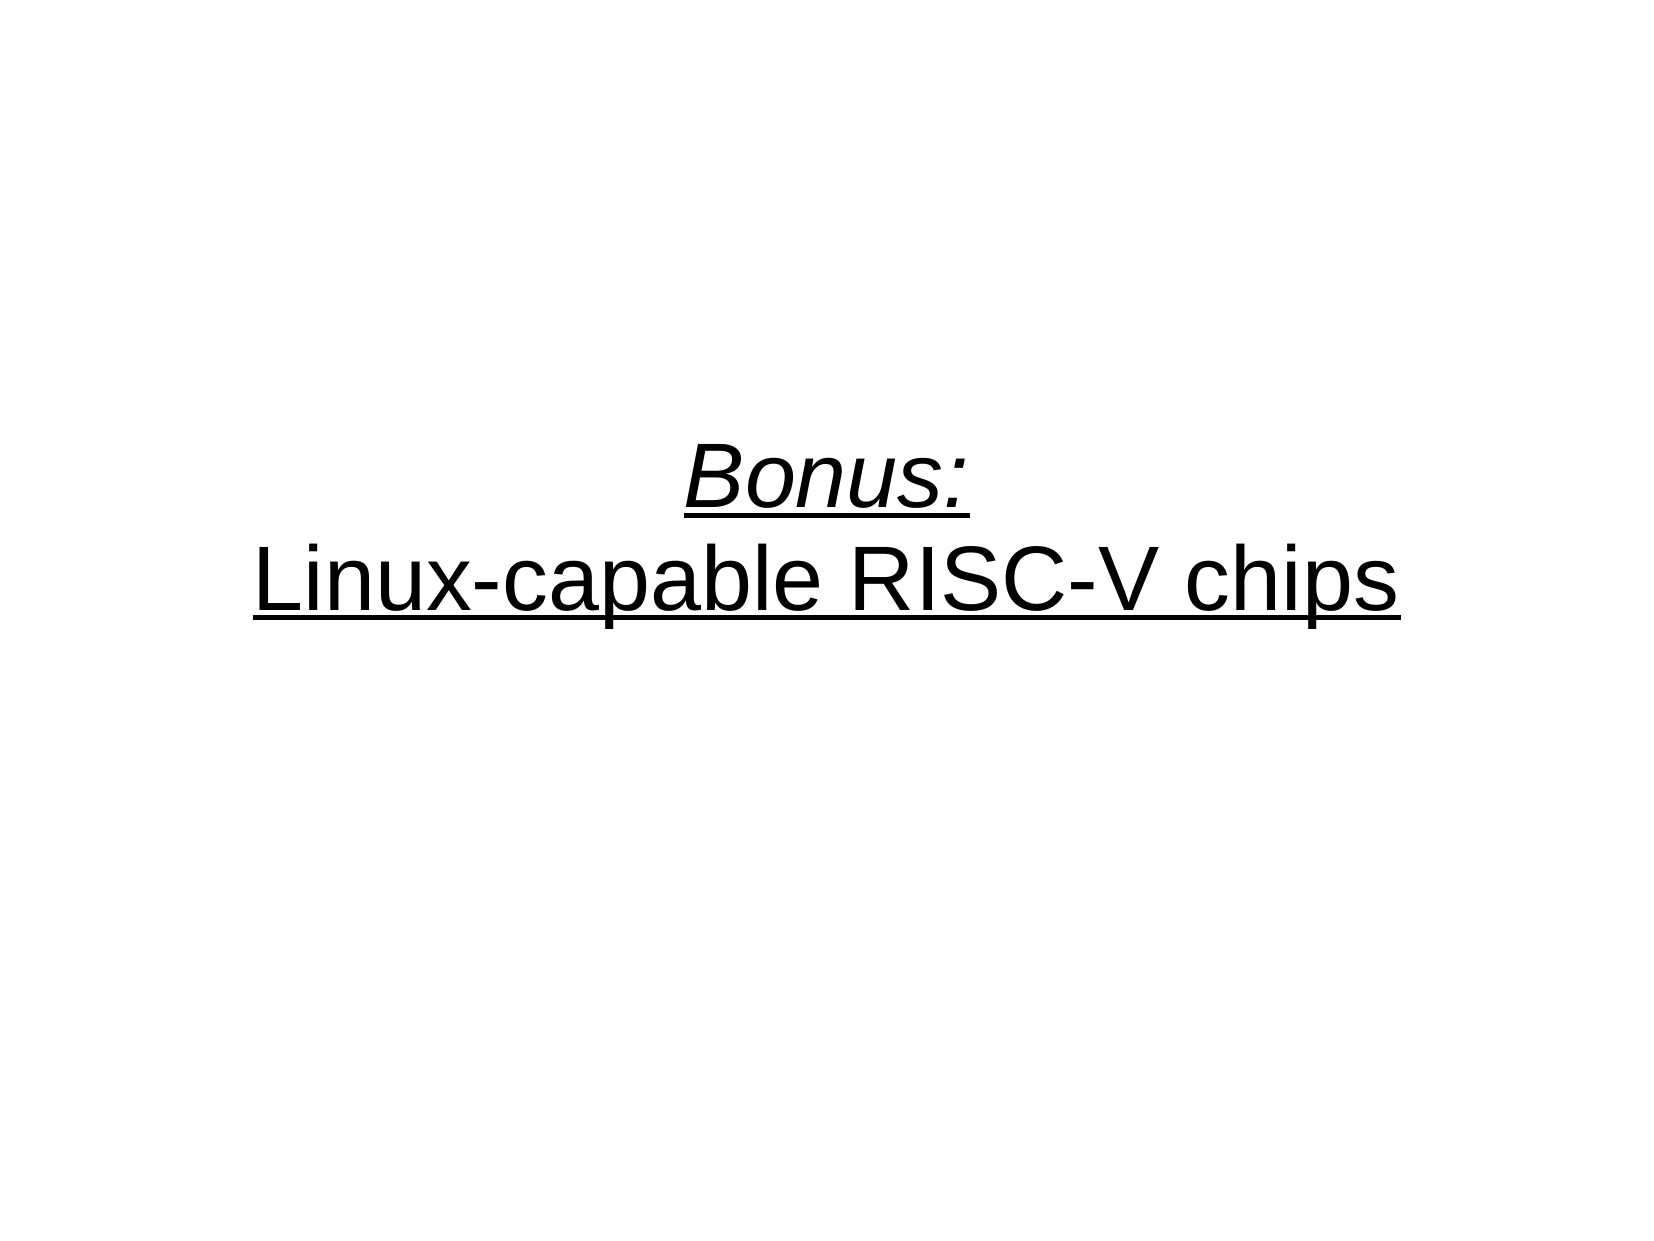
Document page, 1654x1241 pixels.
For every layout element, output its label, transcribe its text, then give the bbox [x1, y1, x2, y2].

title Bonus: Linux-capable RISC-V chips [82, 49, 1571, 1006]
